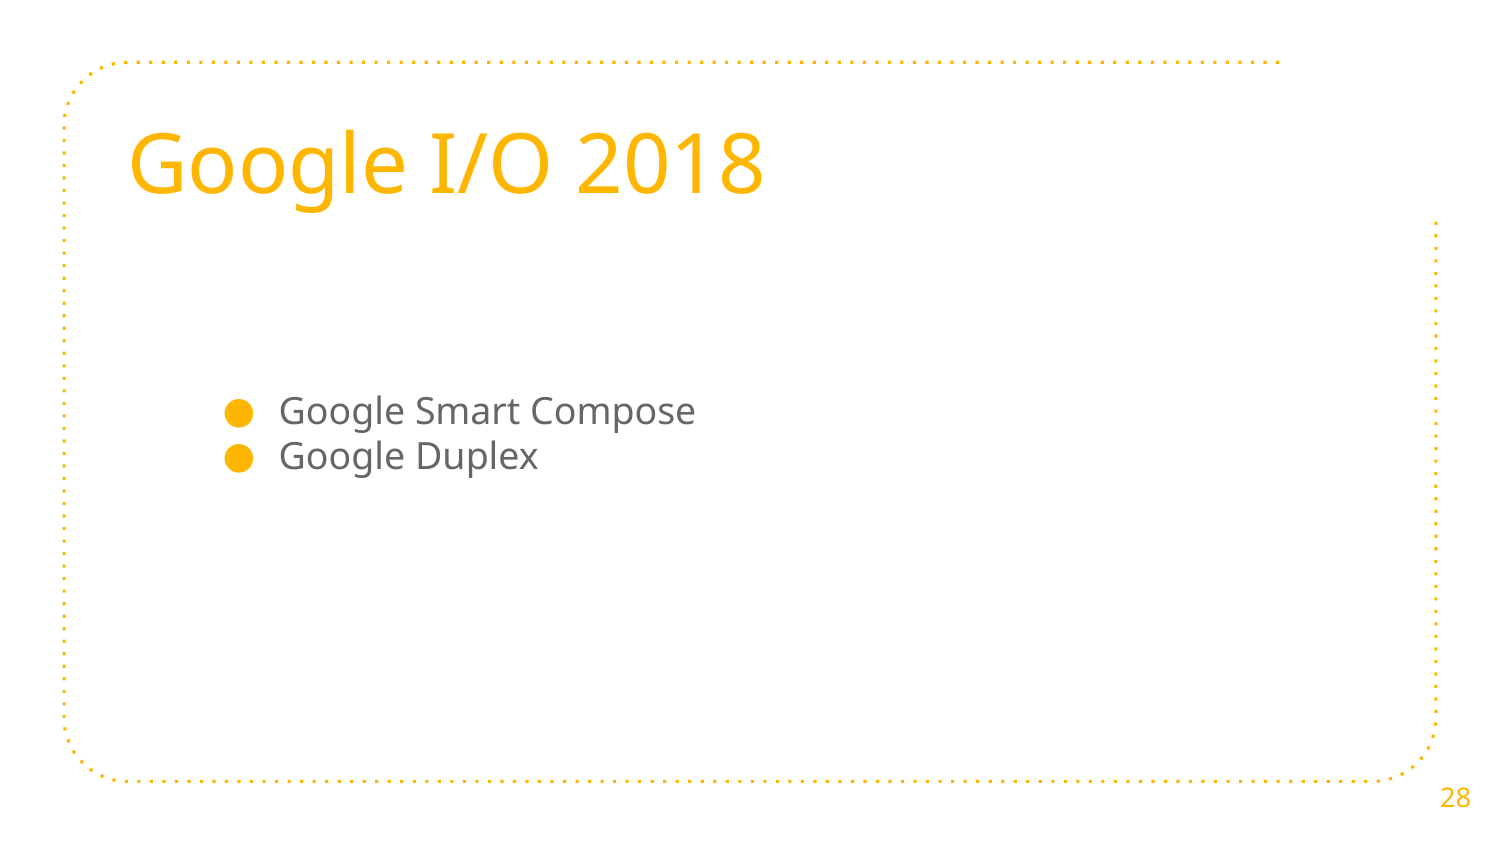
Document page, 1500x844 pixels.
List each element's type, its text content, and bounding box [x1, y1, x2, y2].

title Google I/O 2018 [112, 34, 1359, 225]
slide_number <number> [1411, 753, 1500, 844]
list Google Smart Compose Google Duplex [188, 371, 1316, 530]
